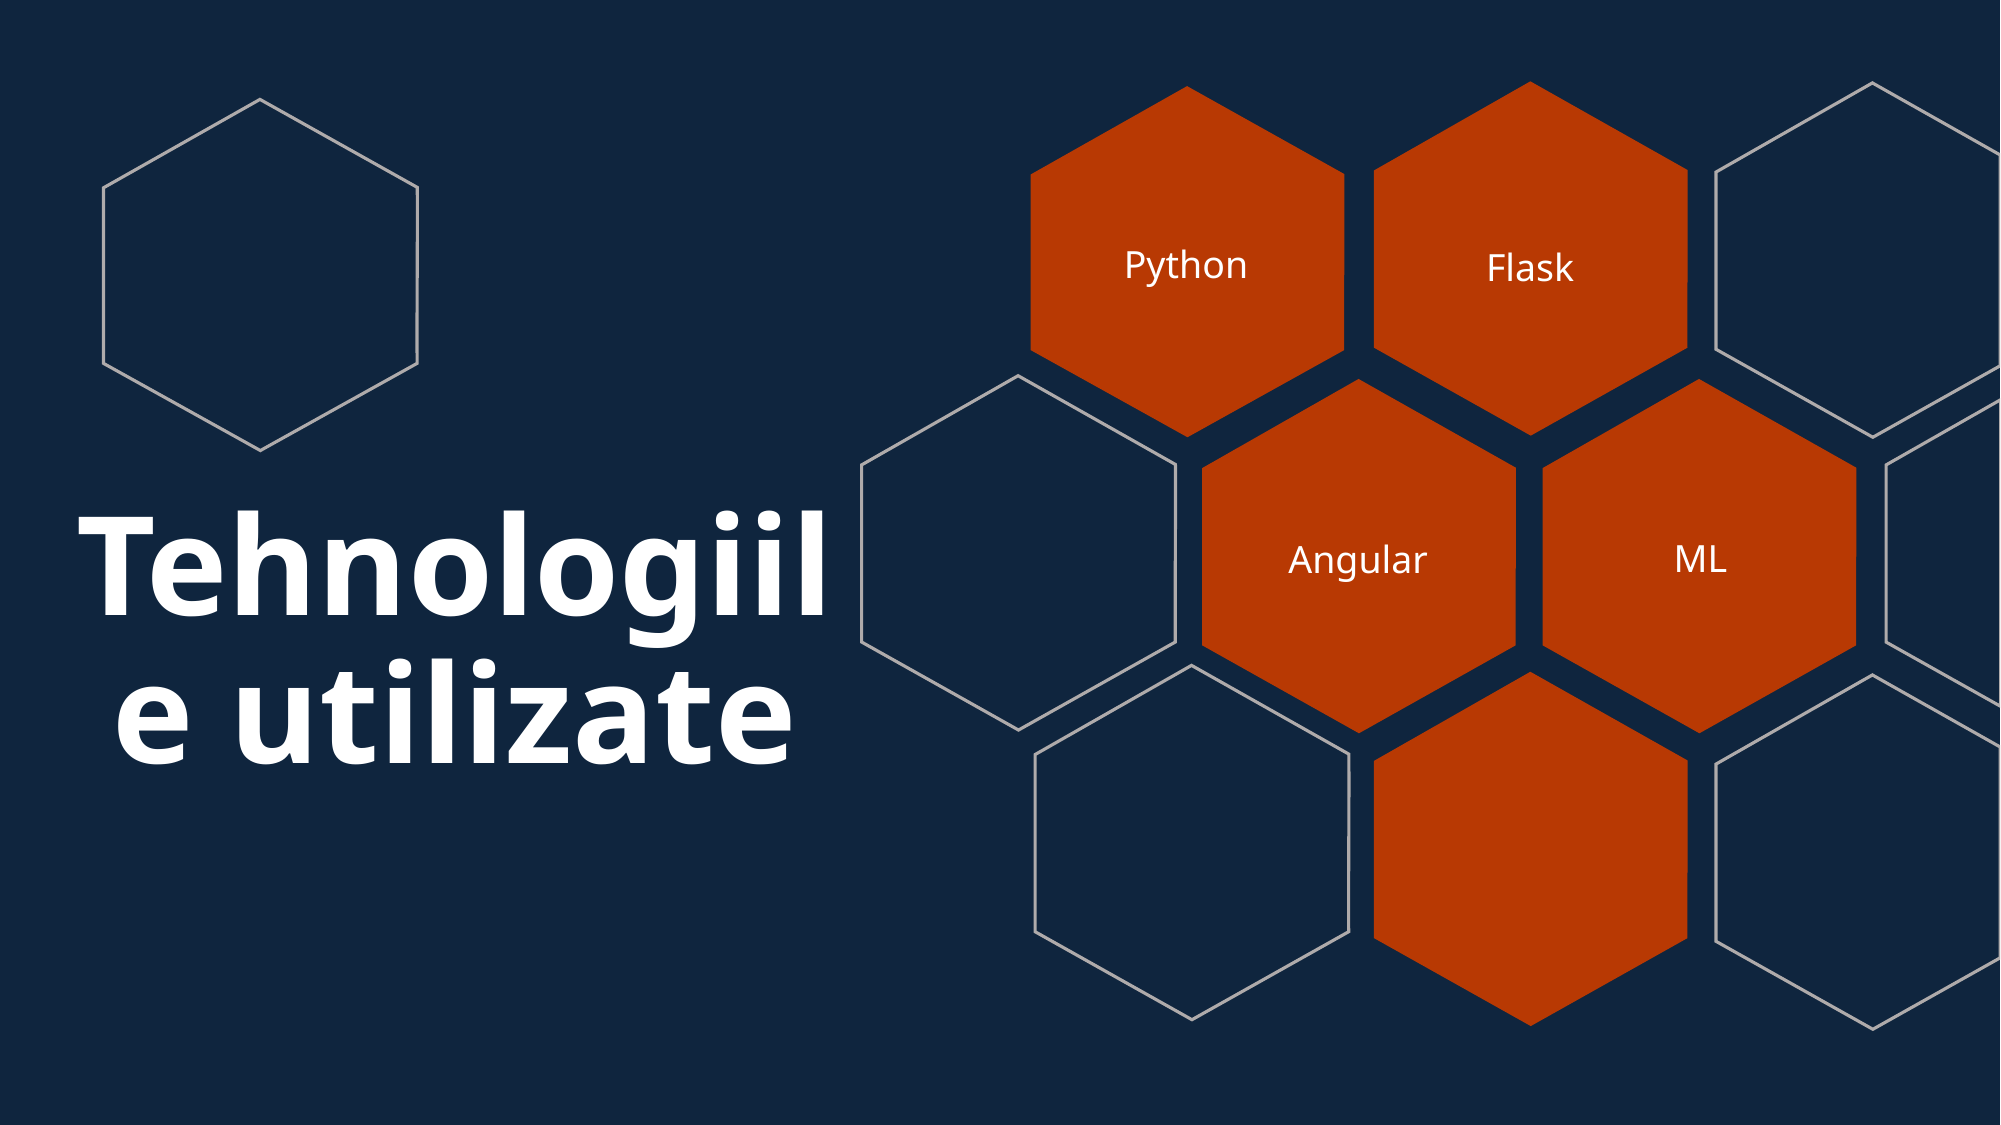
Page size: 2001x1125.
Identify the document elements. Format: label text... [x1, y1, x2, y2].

list Python [1029, 176, 1344, 350]
title Tehnologiile utilizate [47, 482, 863, 809]
list Flask [1373, 176, 1687, 350]
list Angular [1201, 466, 1516, 646]
list ML [1543, 463, 1858, 646]
